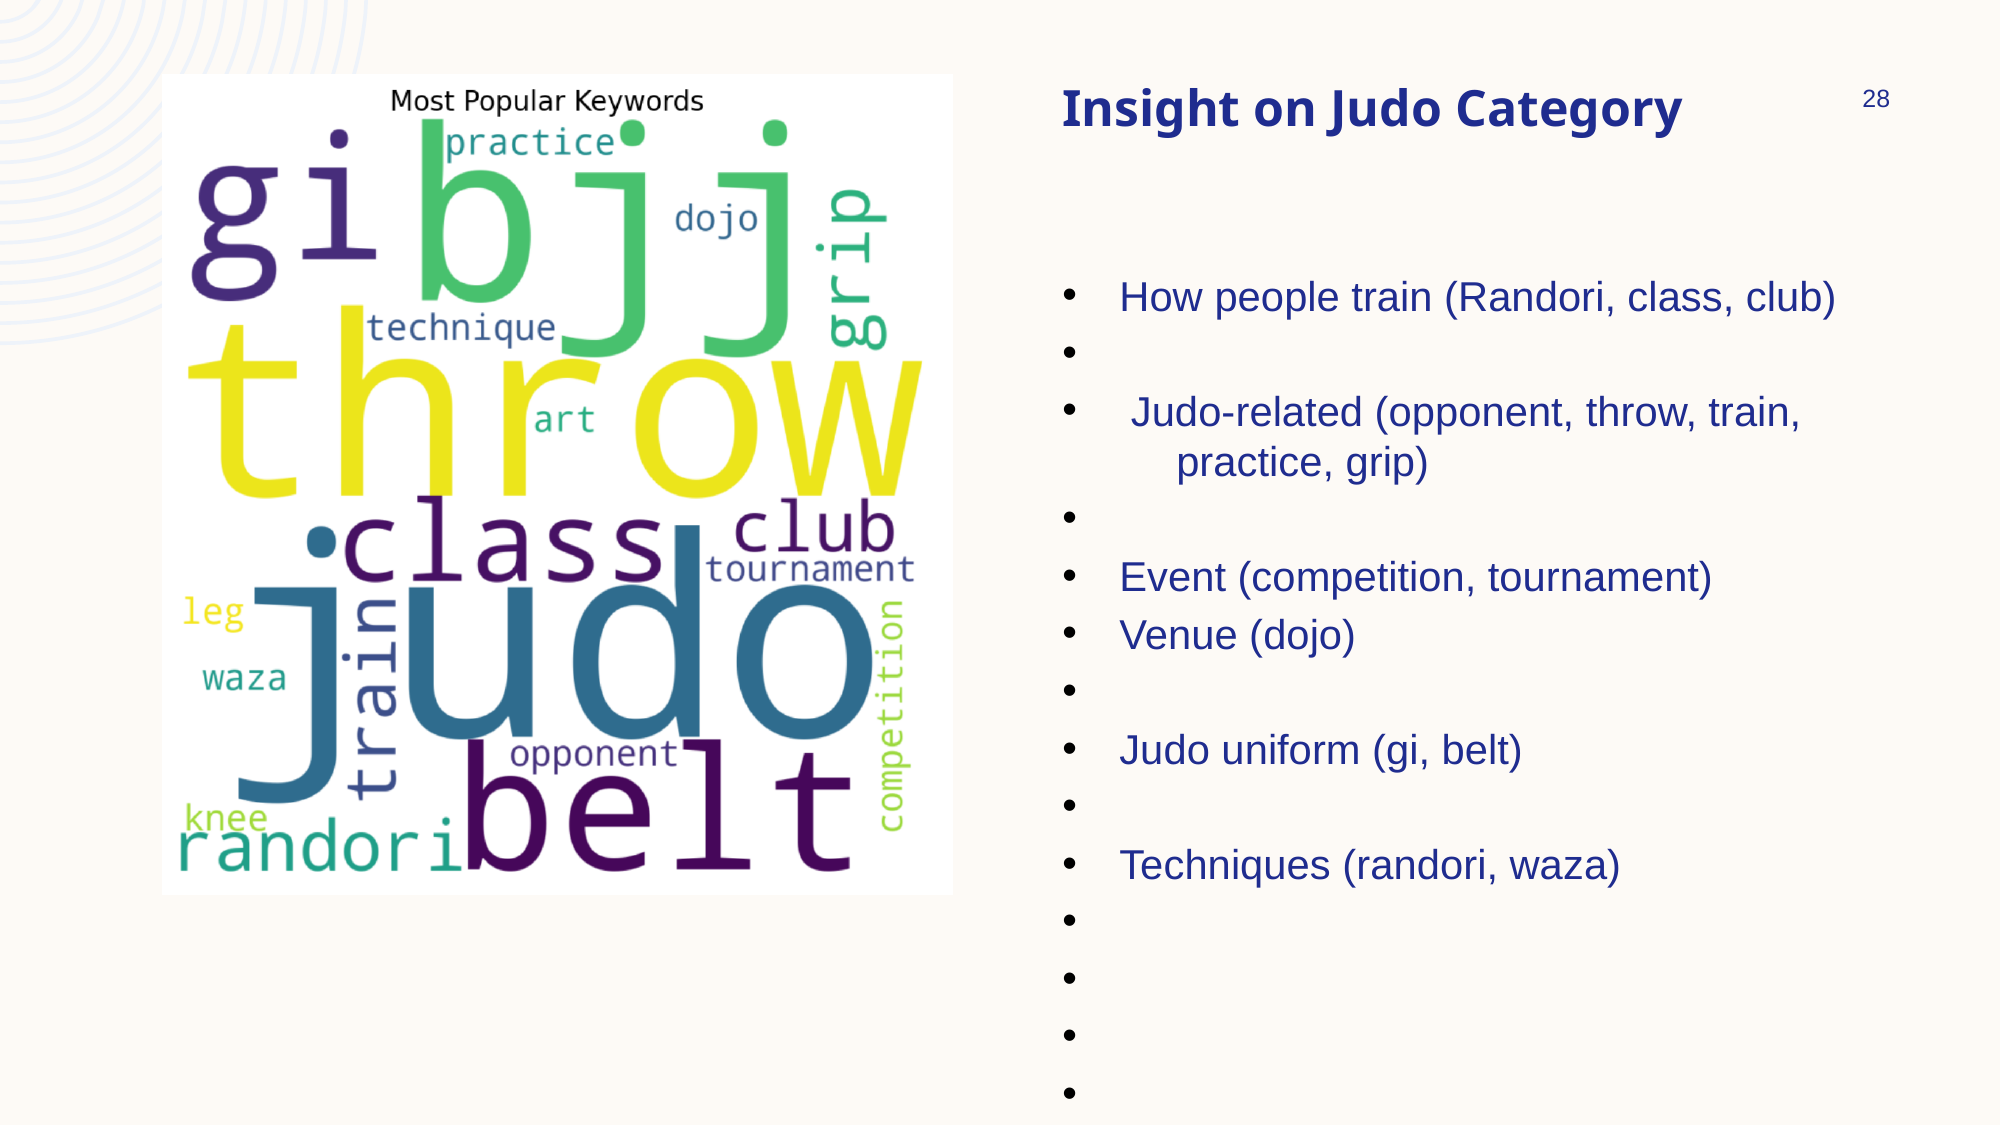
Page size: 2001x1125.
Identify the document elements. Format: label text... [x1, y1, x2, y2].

list Insight on Judo Category How people train (Randori, class, club) Judo-related (opponent, throw, train, practice, grip) Event (competition, tournament) Venue (dojo) Judo uniform (gi, belt) Techniques (randori, waza) [1047, 69, 1942, 1056]
picture [162, 75, 953, 895]
text_box [1795, 75, 1958, 121]
